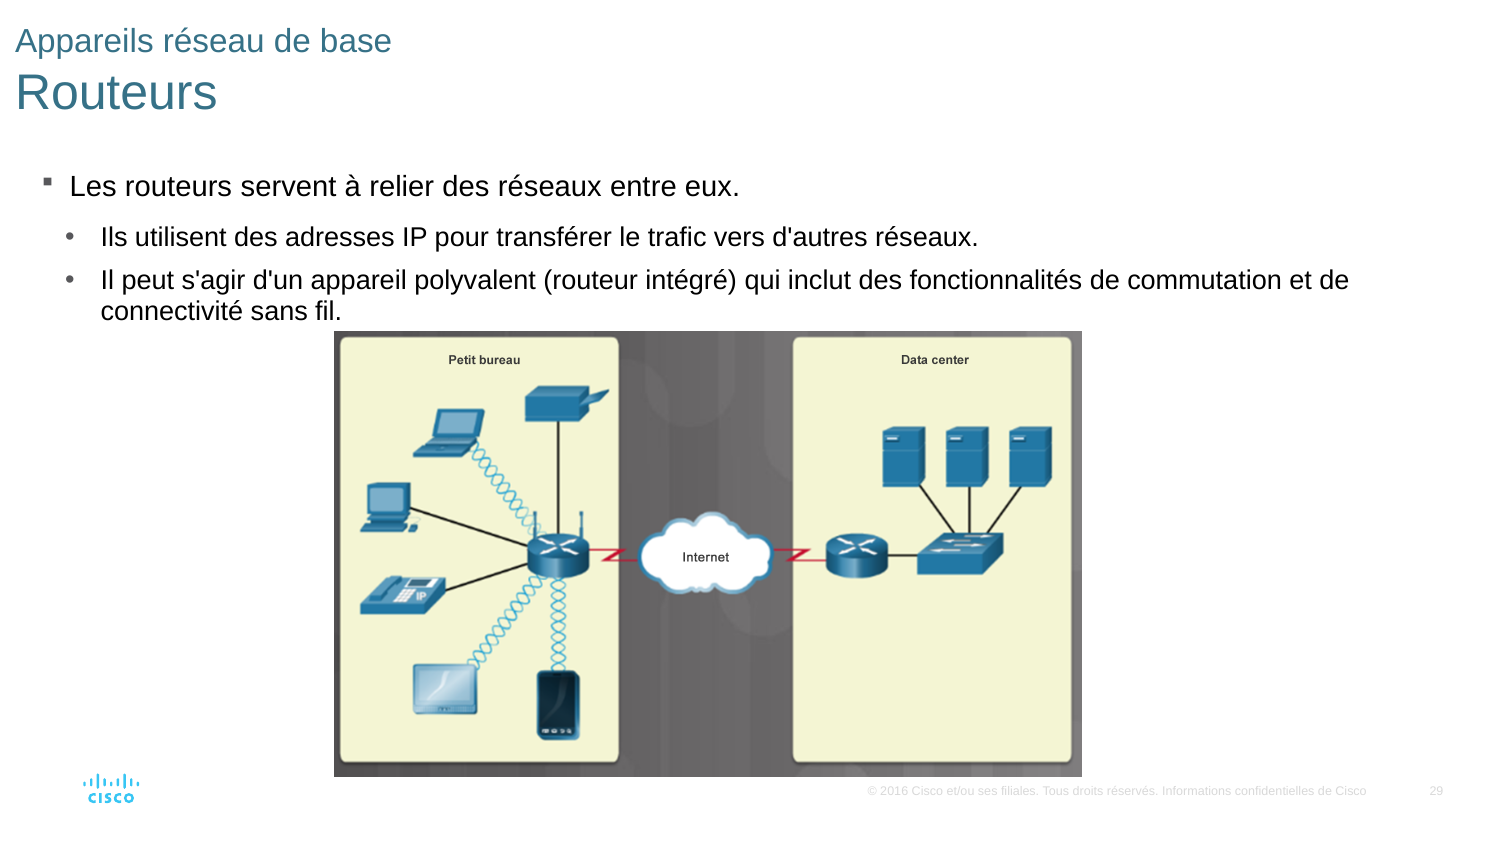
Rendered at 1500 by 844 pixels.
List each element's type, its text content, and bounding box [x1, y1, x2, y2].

title Appareils réseau de base Routeurs [0, 7, 1500, 132]
list Les routeurs servent à relier des réseaux entre eux. Ils utilisent des adresses IP pour transférer le trafic vers d'autres réseaux. Il peut s'agir d'un appareil polyvalent (routeur intégré) qui inclut des fonctionnalités de commutation et de connectivité sans fil. [26, 162, 1428, 314]
picture [334, 331, 1082, 777]
